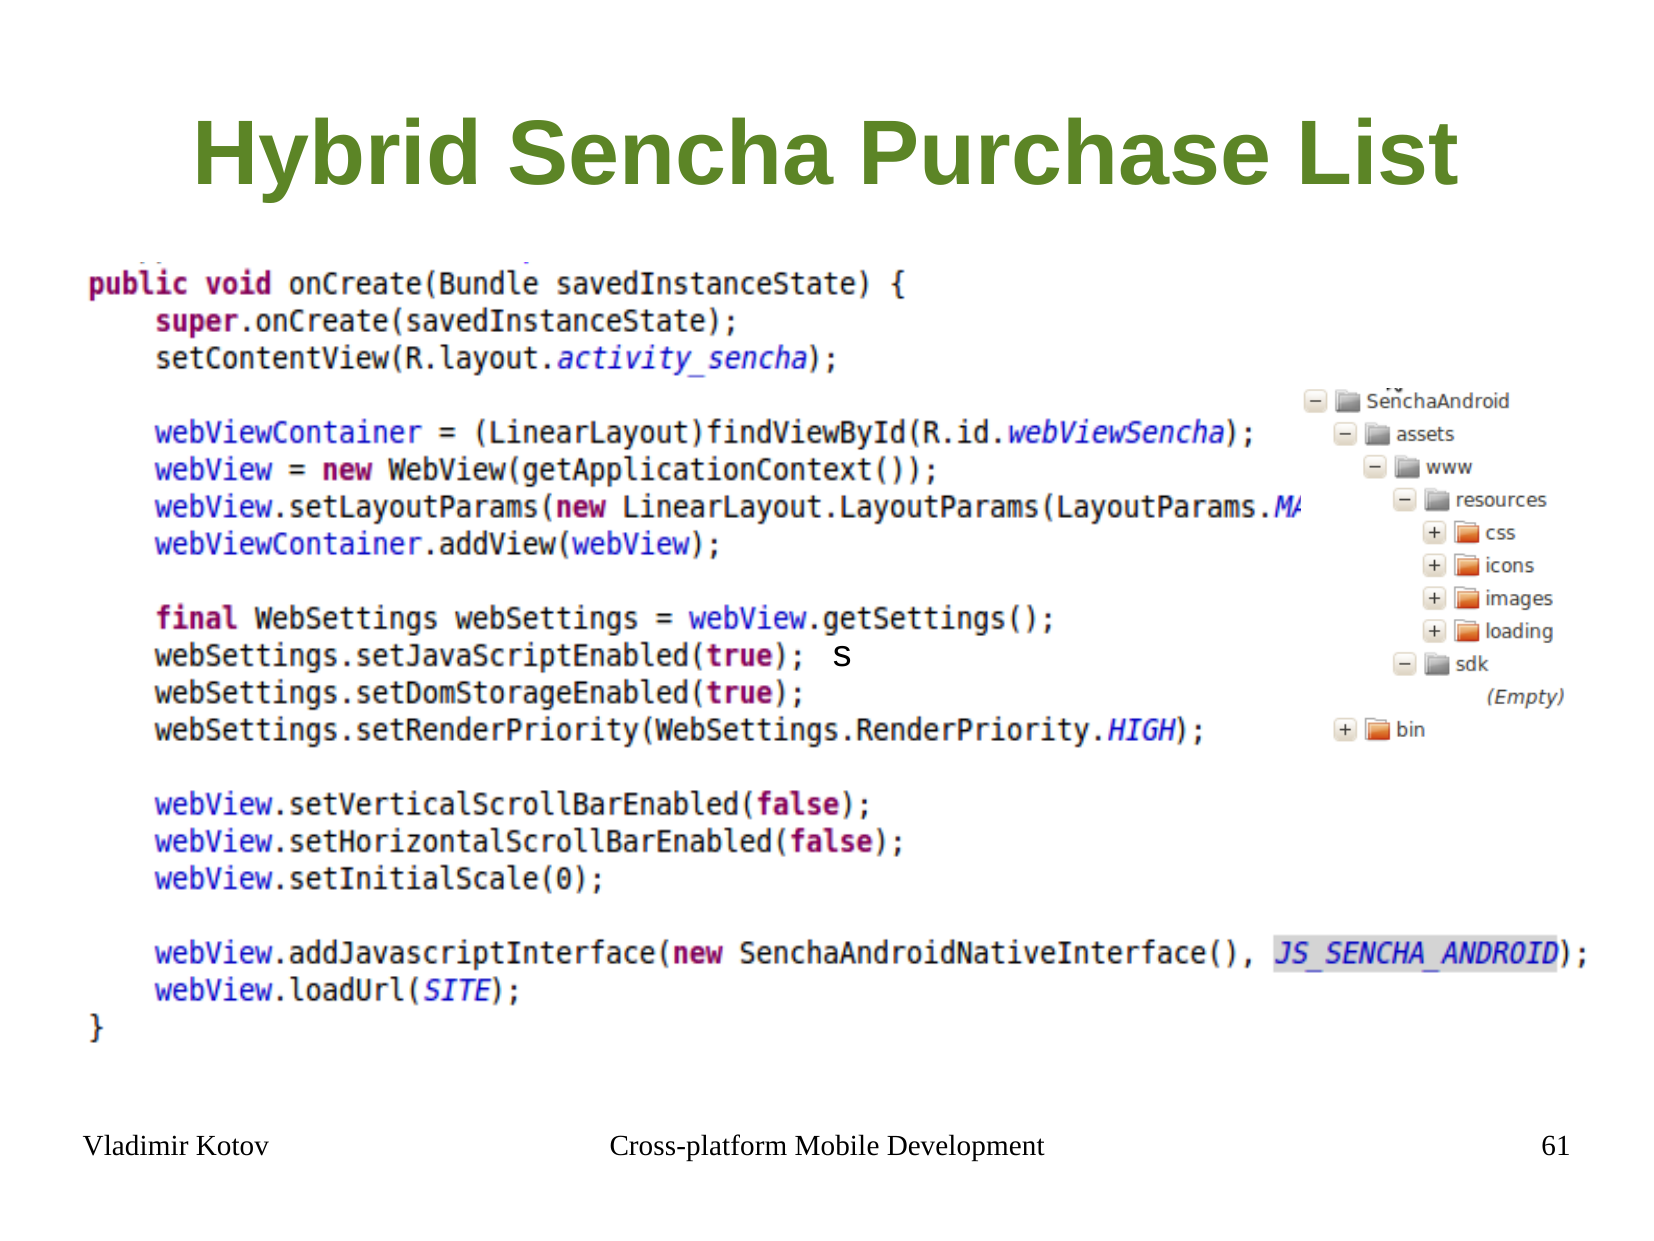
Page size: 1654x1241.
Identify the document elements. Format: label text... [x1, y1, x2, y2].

title Hybrid Sencha Purchase List [82, 49, 1571, 257]
picture [70, 262, 1614, 1045]
